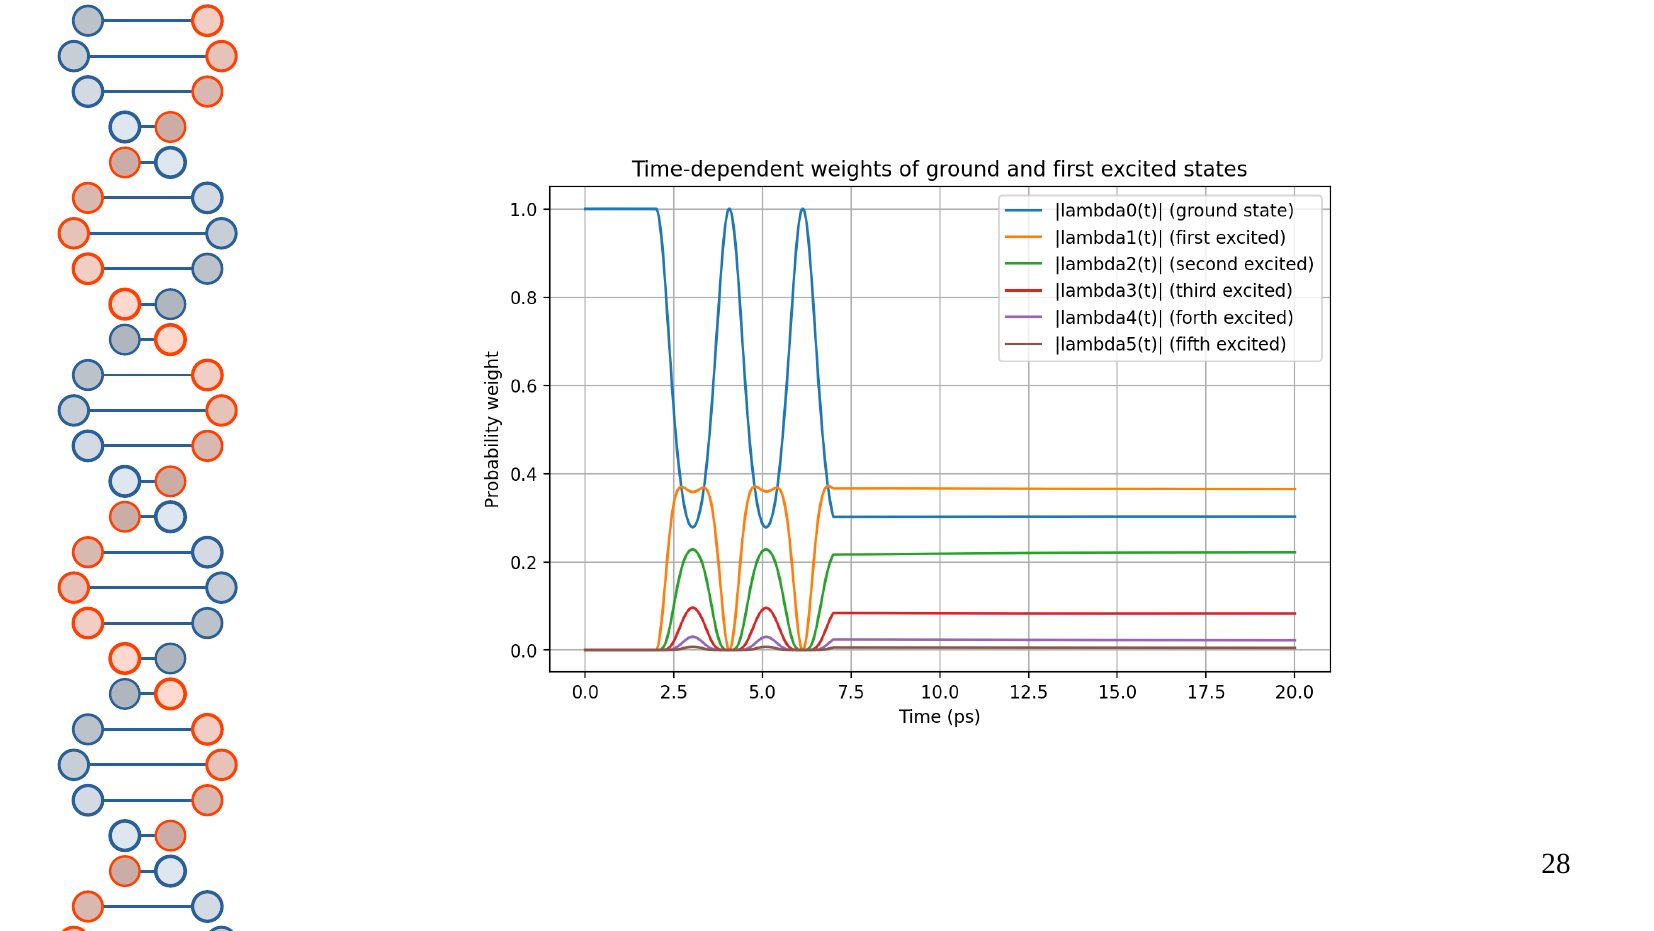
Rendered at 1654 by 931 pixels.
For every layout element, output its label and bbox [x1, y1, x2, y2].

picture [472, 147, 1342, 739]
